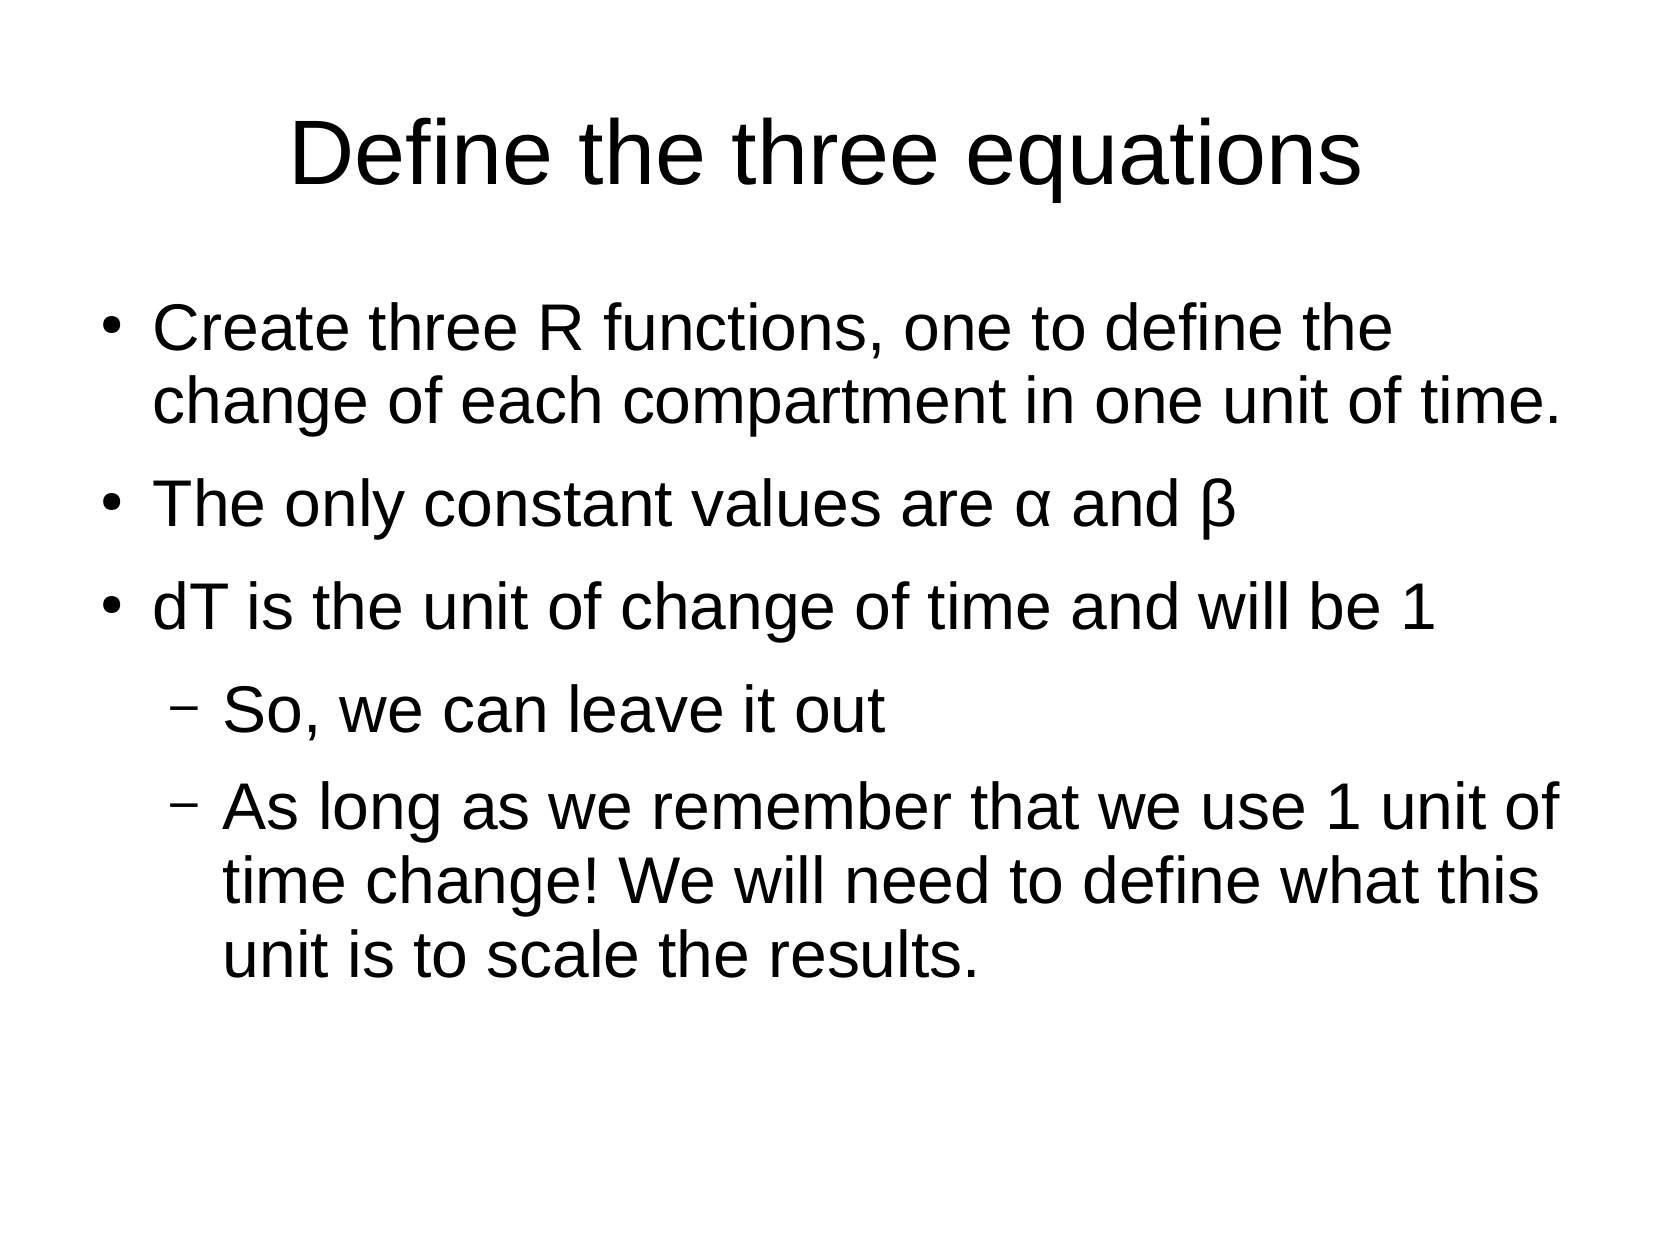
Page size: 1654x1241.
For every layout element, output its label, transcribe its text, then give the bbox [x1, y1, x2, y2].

title Define the three equations [82, 49, 1571, 257]
list Create three R functions, one to define the change of each compartment in one unit of time. The only constant values are α and β dT is the unit of change of time and will be 1 So, we can leave it out As long as we remember that we use 1 unit of time change! We will need to define what this unit is to scale the results. [82, 290, 1571, 1010]
